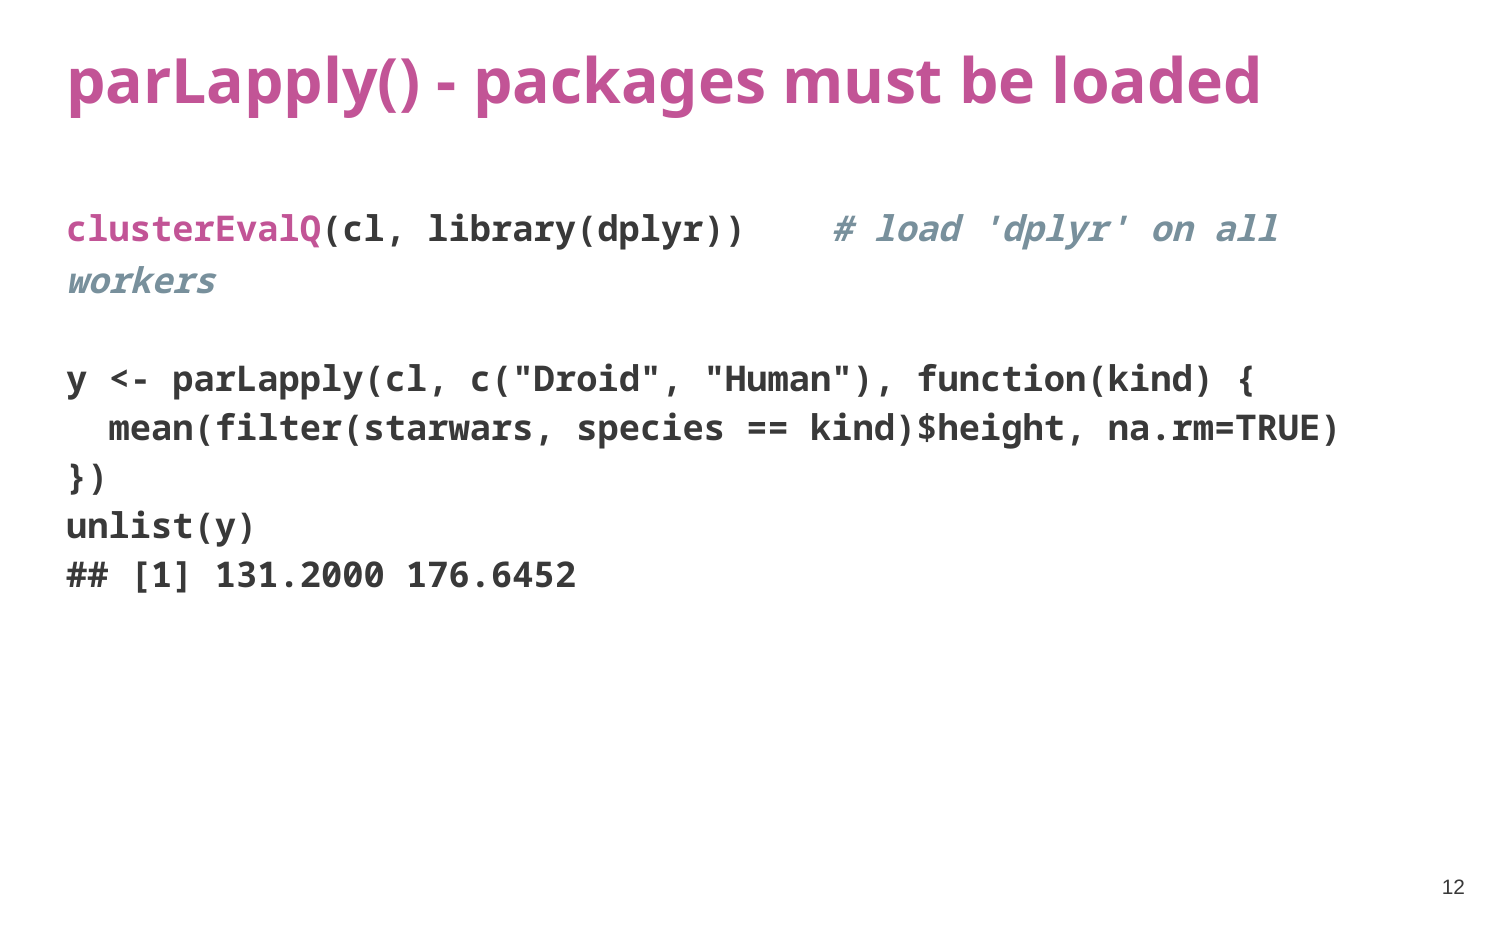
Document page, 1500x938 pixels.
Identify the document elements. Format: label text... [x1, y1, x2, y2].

slide_number <number> [1389, 849, 1480, 922]
title parLapply() - packages must be loaded [51, 25, 1449, 130]
list clusterEvalQ(cl, library(dplyr)) # load 'dplyr' on all workers ‎ y <- parLapply(cl, c("Droid", "Human"), function(kind) { mean(filter(starwars, species == kind)$height, na.rm=TRUE) }) unlist(y) ## [1] 131.2000 176.6452 [51, 185, 1449, 877]
